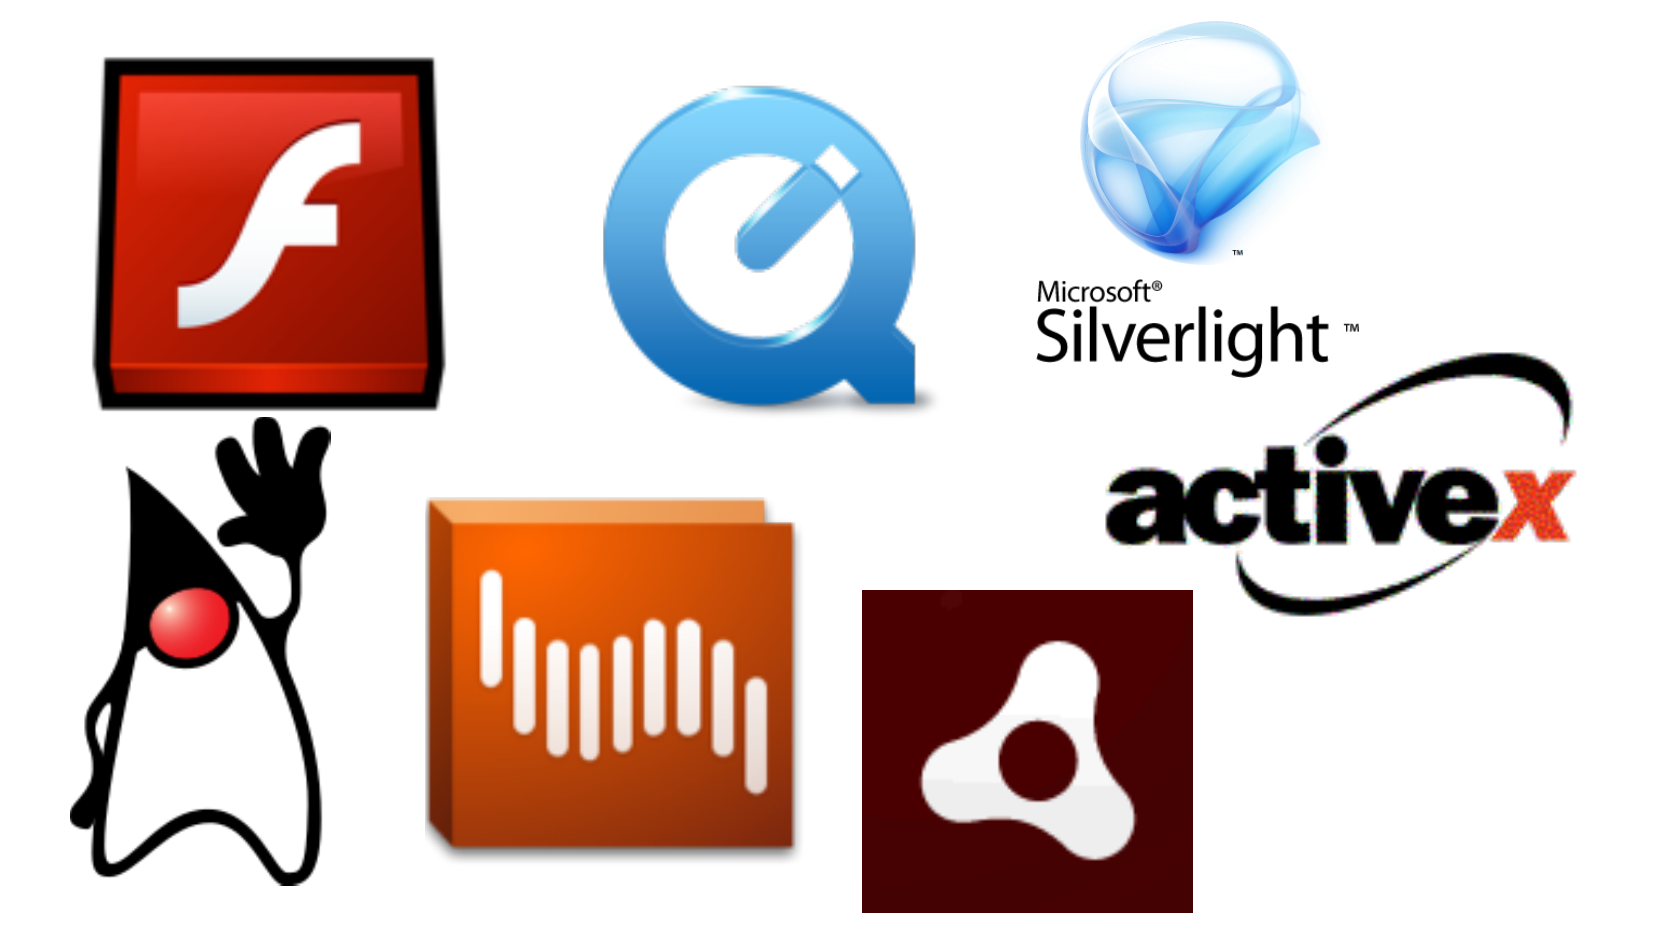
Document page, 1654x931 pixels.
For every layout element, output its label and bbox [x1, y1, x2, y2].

picture [70, 47, 458, 886]
picture [602, 82, 945, 426]
picture [425, 496, 815, 886]
picture [862, 21, 1583, 913]
